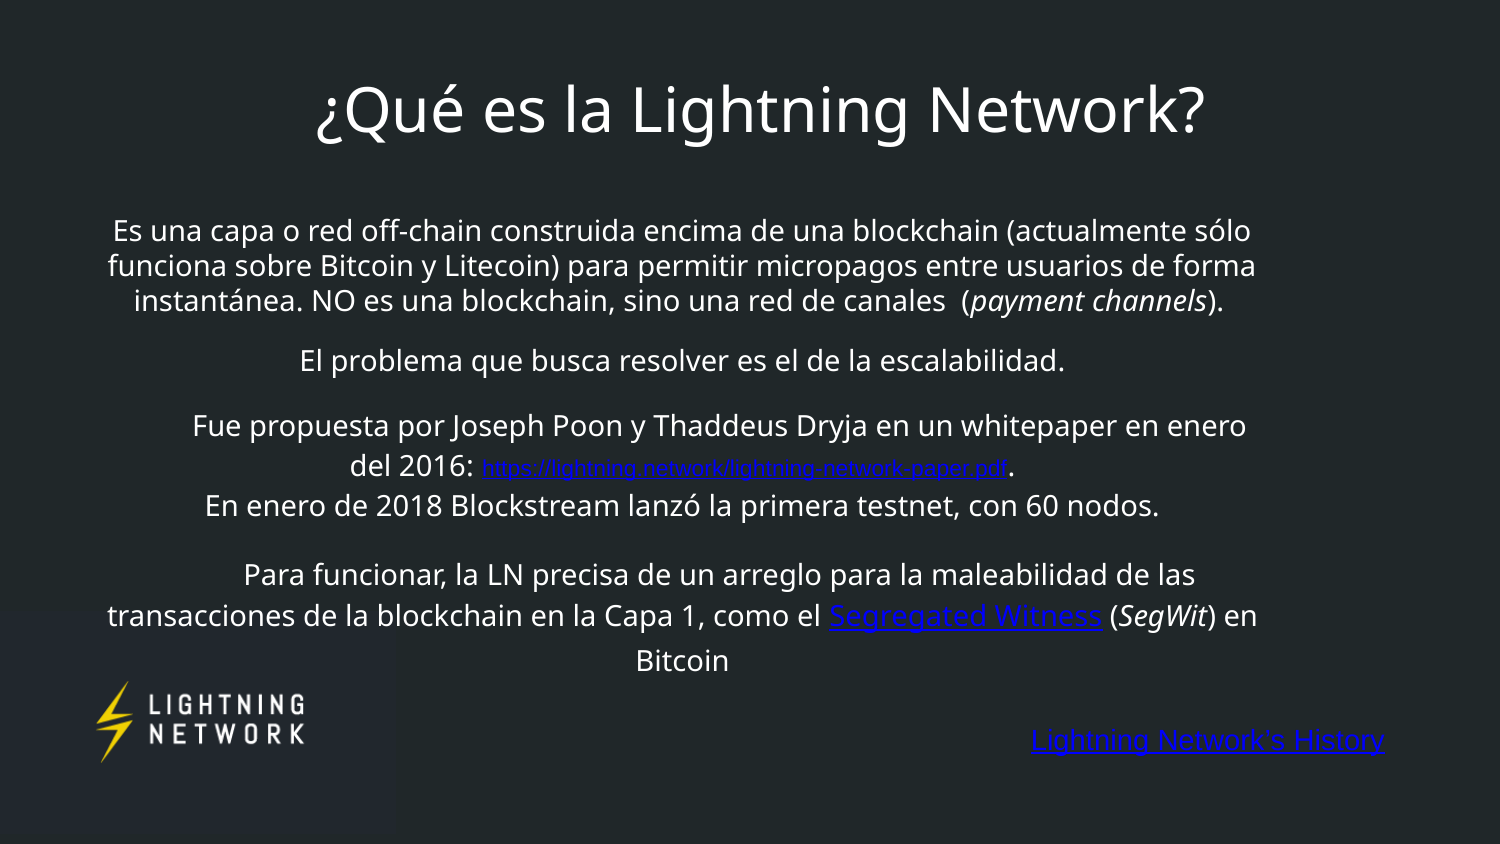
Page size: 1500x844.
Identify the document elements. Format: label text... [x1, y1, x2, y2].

picture [356, 618, 363, 624]
picture [181, 618, 188, 624]
text_box Es una capa o red off-chain construida encima de una blockchain (actualmente sólo funciona sobre Bitcoin y Litecoin) para permitir micropagos entre usuarios de forma instantánea. NO es una blockchain, sino una red de canales (payment channels). El problema que busca resolver es el de la escalabilidad. Fue propuesta por Joseph Poon y Thaddeus Dryja en un whitepaper en enero del 2016: https://lightning.network/lightning-network-paper.pdf. En enero de 2018 Blockstream lanzó la primera testnet, con 60 nodos. Para funcionar, la LN precisa de un arreglo para la maleabilidad de las transacciones de la blockchain en la Capa 1, como el Segregated Witness (SegWit) en Bitcoin [77, 196, 1288, 500]
picture [0, 611, 396, 834]
picture [132, 618, 139, 624]
picture [233, 612, 242, 624]
picture [307, 612, 316, 624]
picture [381, 612, 390, 624]
picture [325, 612, 333, 617]
text_box Lightning Network’s History [1015, 706, 1484, 761]
text_box ¿Qué es la Lightning Network? [301, 55, 1468, 197]
picture [269, 612, 277, 617]
